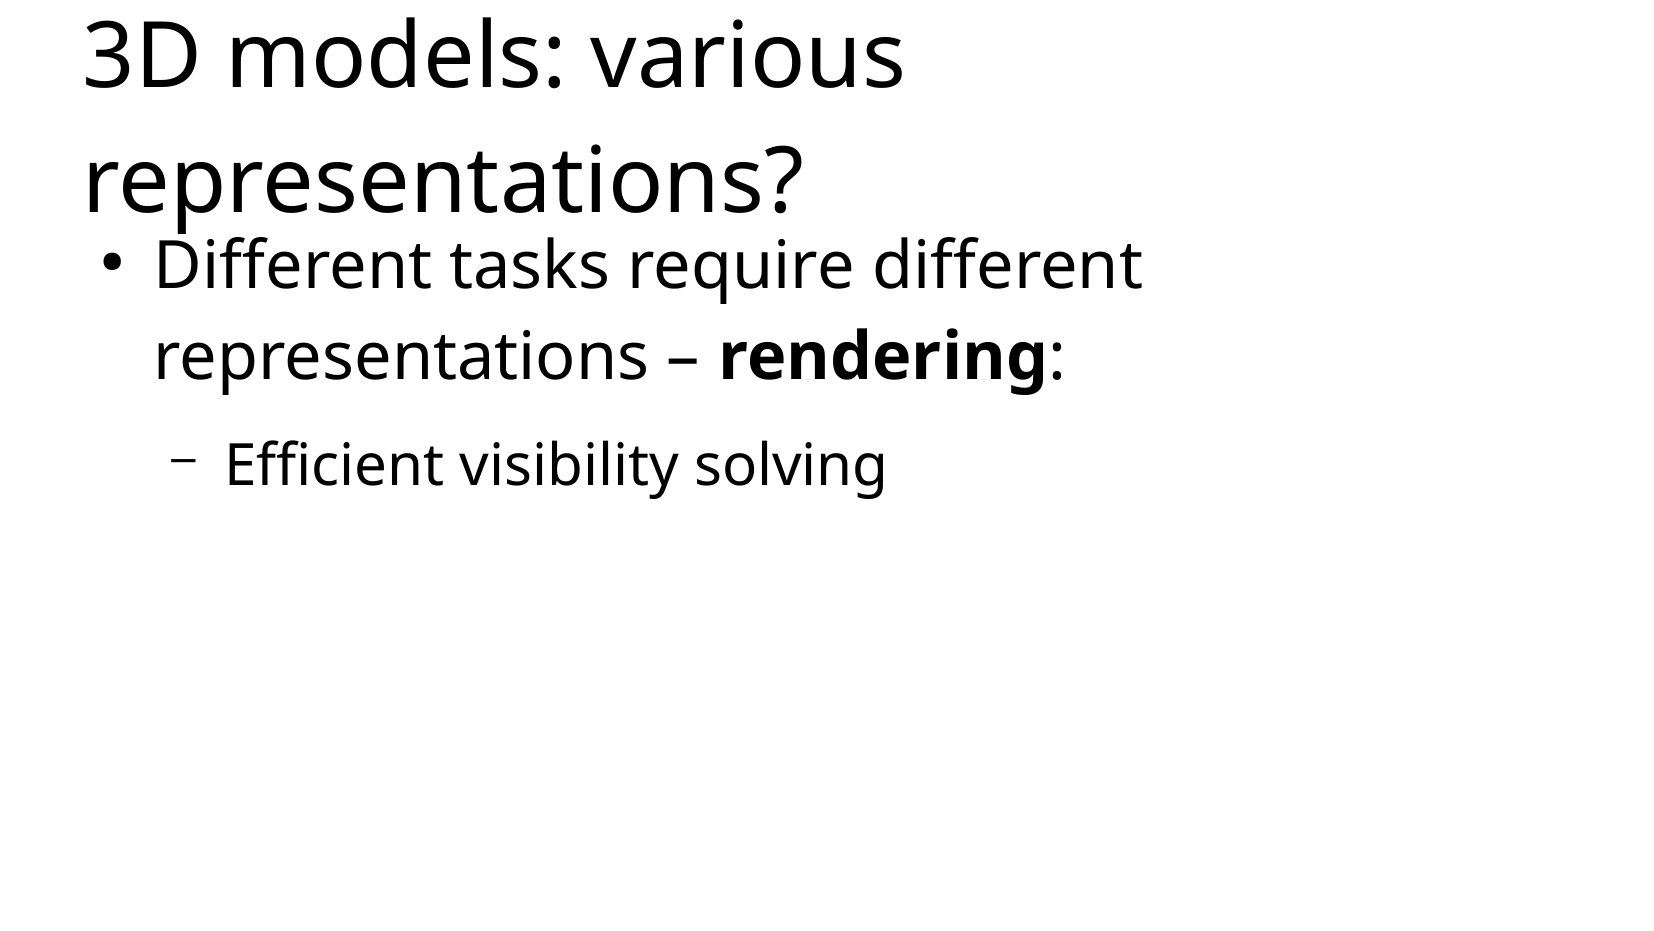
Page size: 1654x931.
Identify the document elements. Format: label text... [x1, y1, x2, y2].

list Different tasks require different representations – rendering: Efficient visibility solving [82, 217, 1571, 758]
title 3D models: various representations? [82, 37, 1571, 193]
